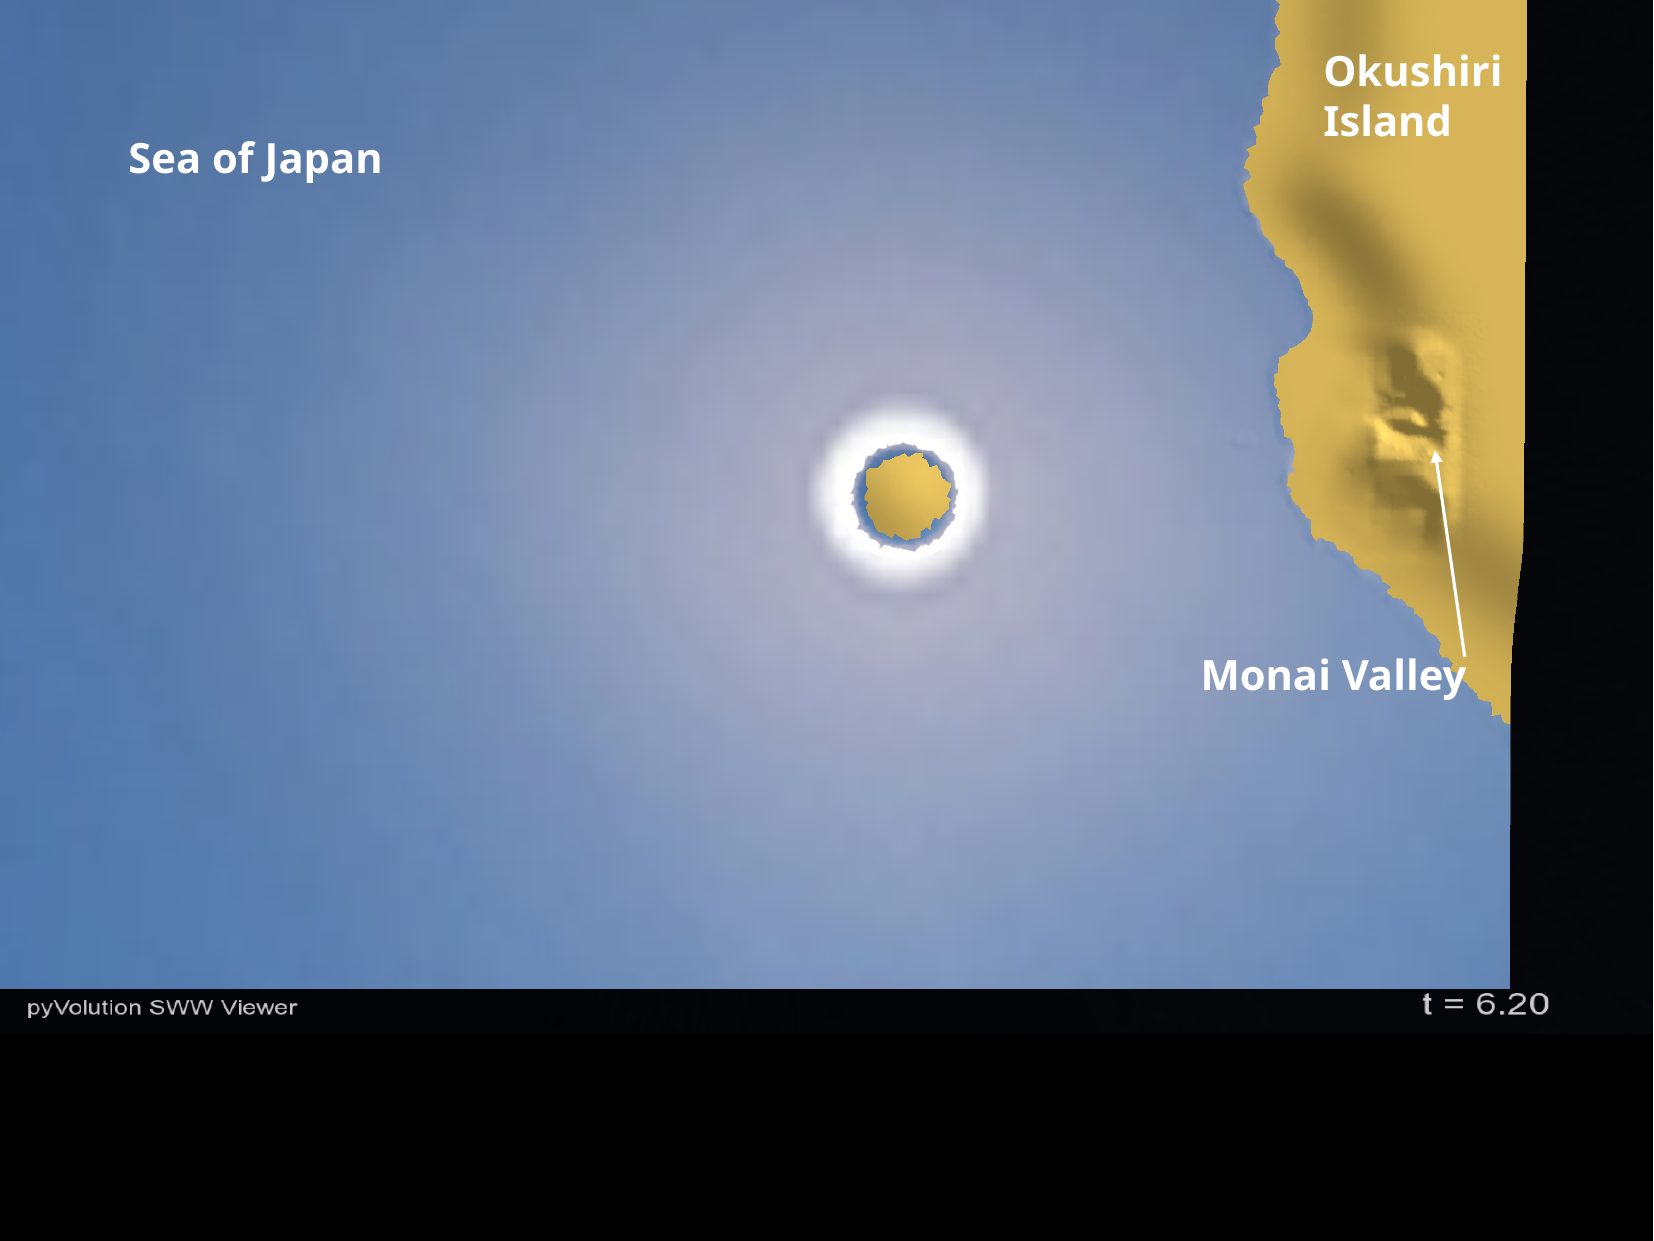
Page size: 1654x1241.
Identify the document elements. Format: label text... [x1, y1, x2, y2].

picture [0, 0, 1653, 1034]
text_box Okushiri Island [1308, 36, 1653, 153]
text_box Monai Valley [1185, 640, 1492, 707]
text_box Sea of Japan [113, 124, 624, 190]
